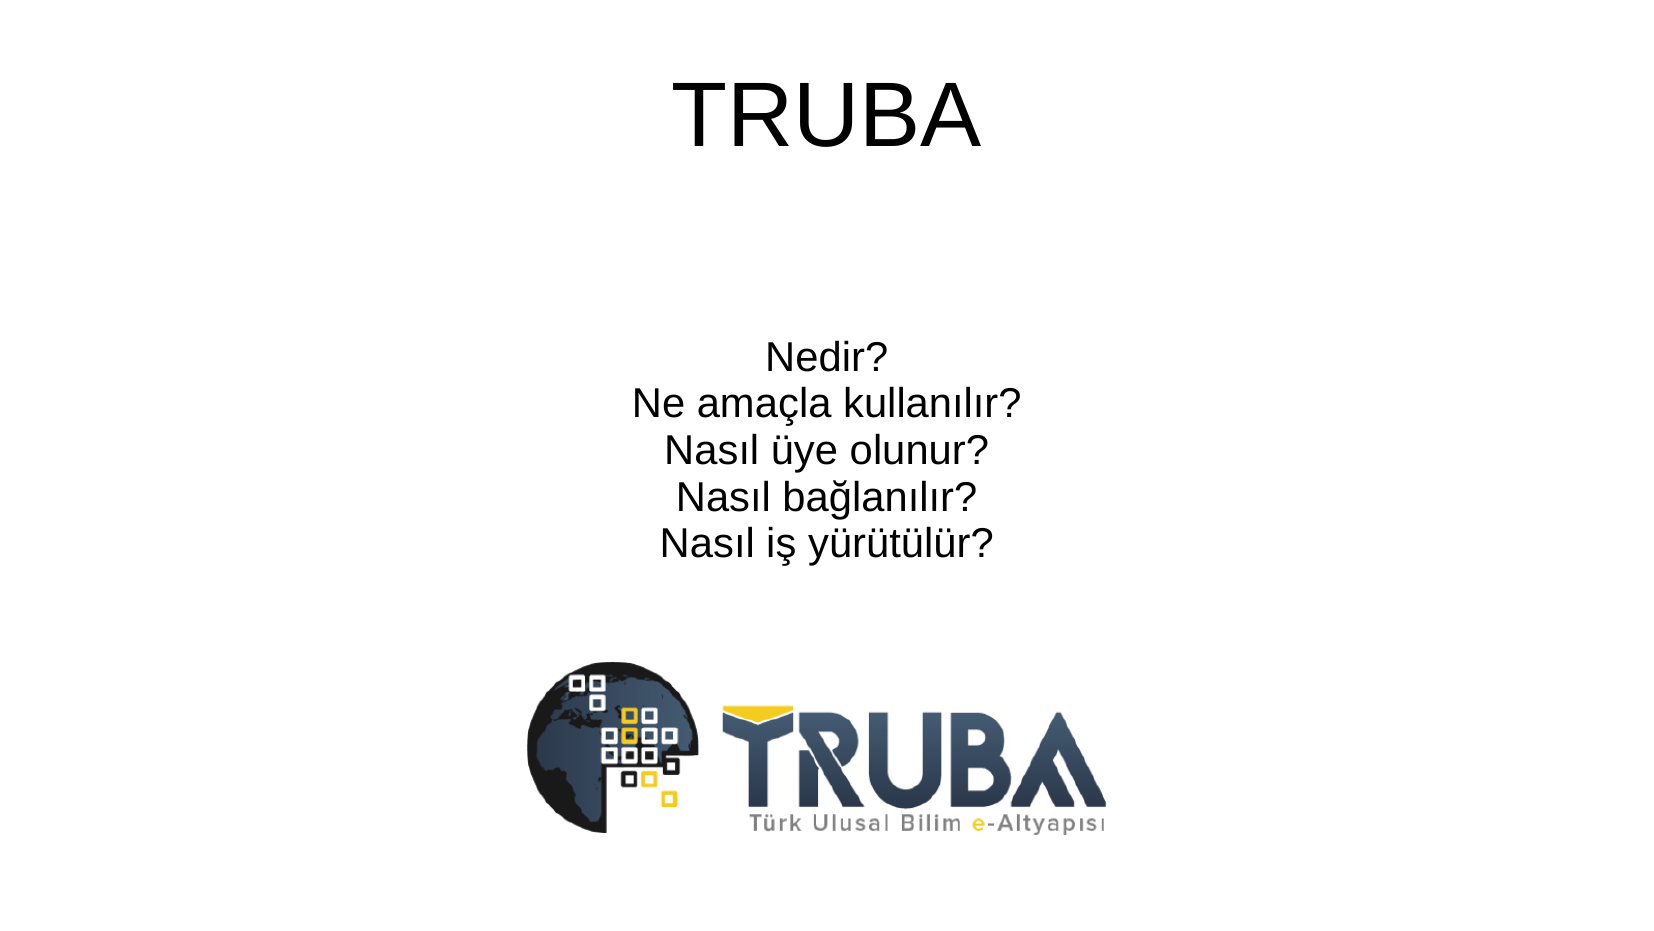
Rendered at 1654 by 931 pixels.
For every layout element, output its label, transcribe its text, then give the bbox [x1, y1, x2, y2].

picture [510, 644, 1111, 851]
title TRUBA [82, 37, 1571, 193]
subtitle Nedir? Ne amaçla kullanılır? Nasıl üye olunur? Nasıl bağlanılır? Nasıl iş yürütülür? [82, 217, 1571, 758]
